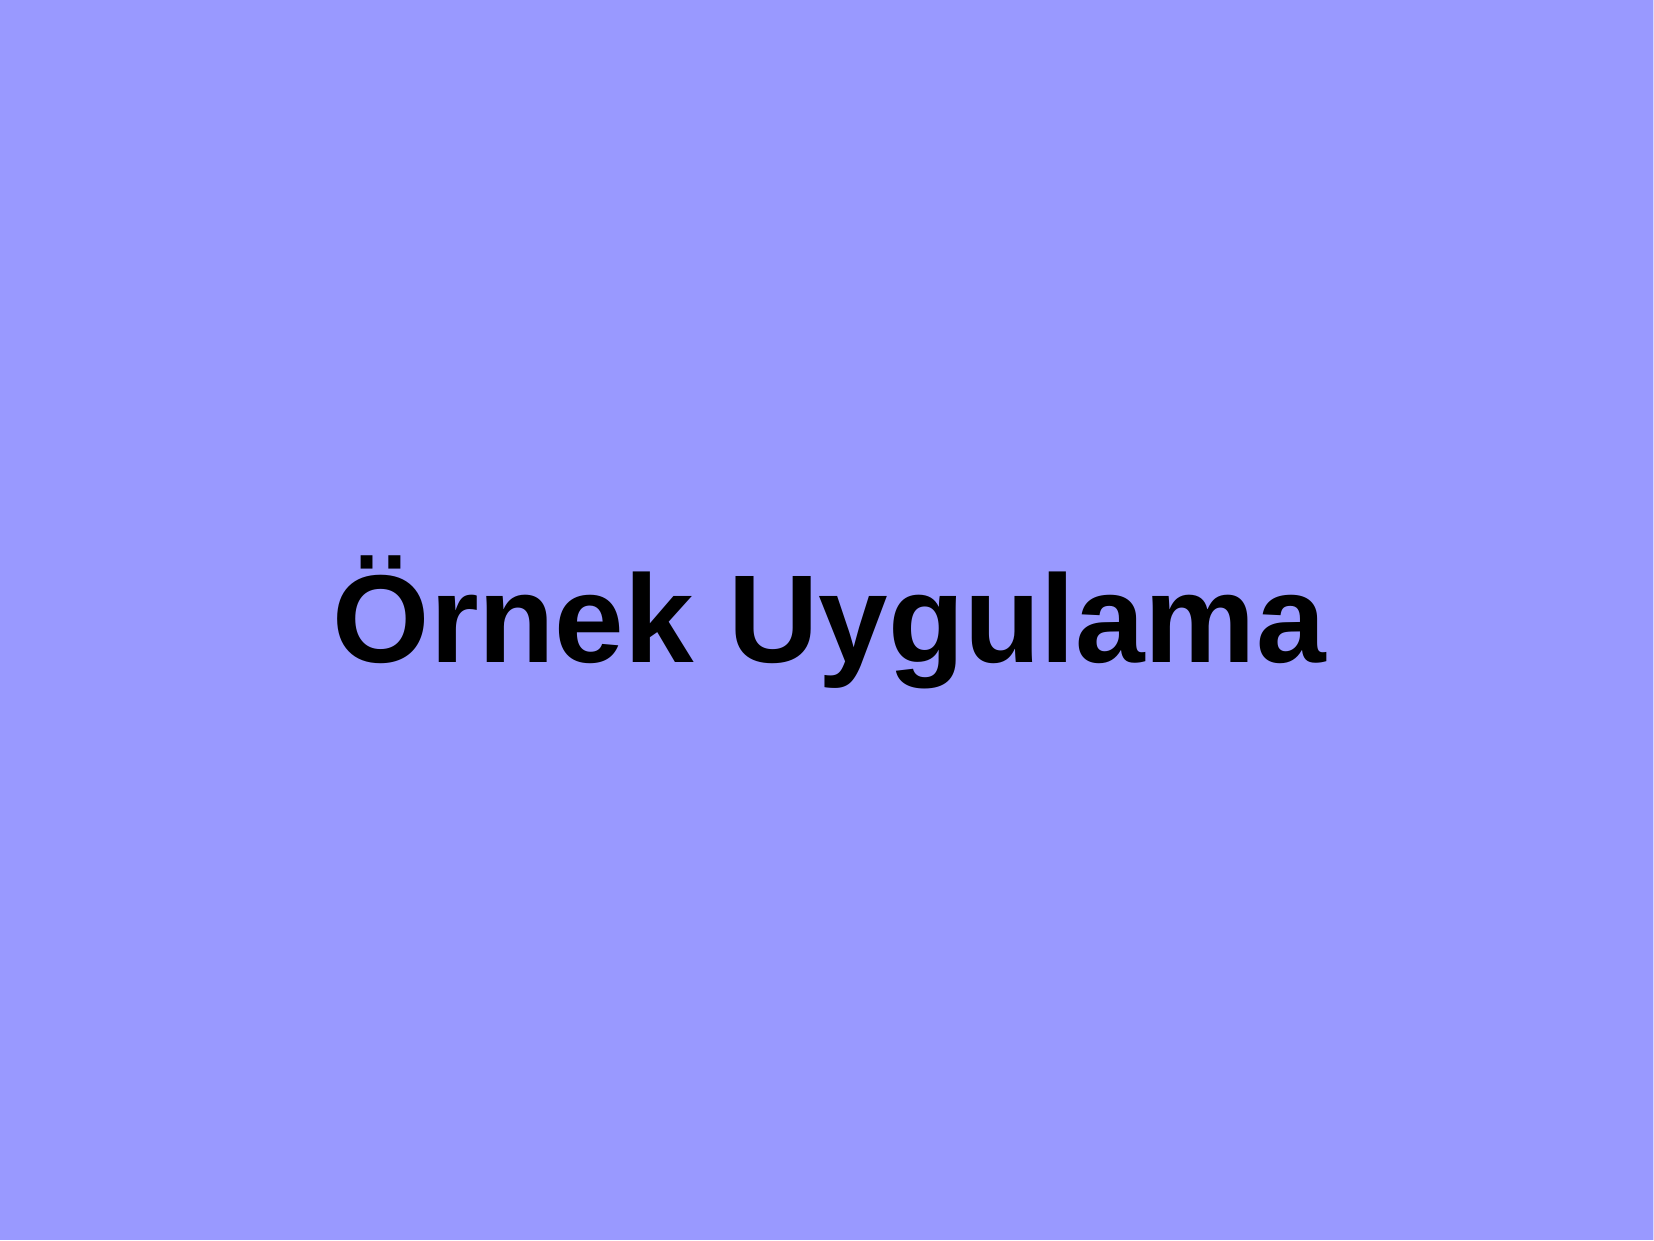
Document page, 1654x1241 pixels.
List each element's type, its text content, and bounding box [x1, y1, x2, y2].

title Örnek Uygulama [216, 539, 1443, 700]
